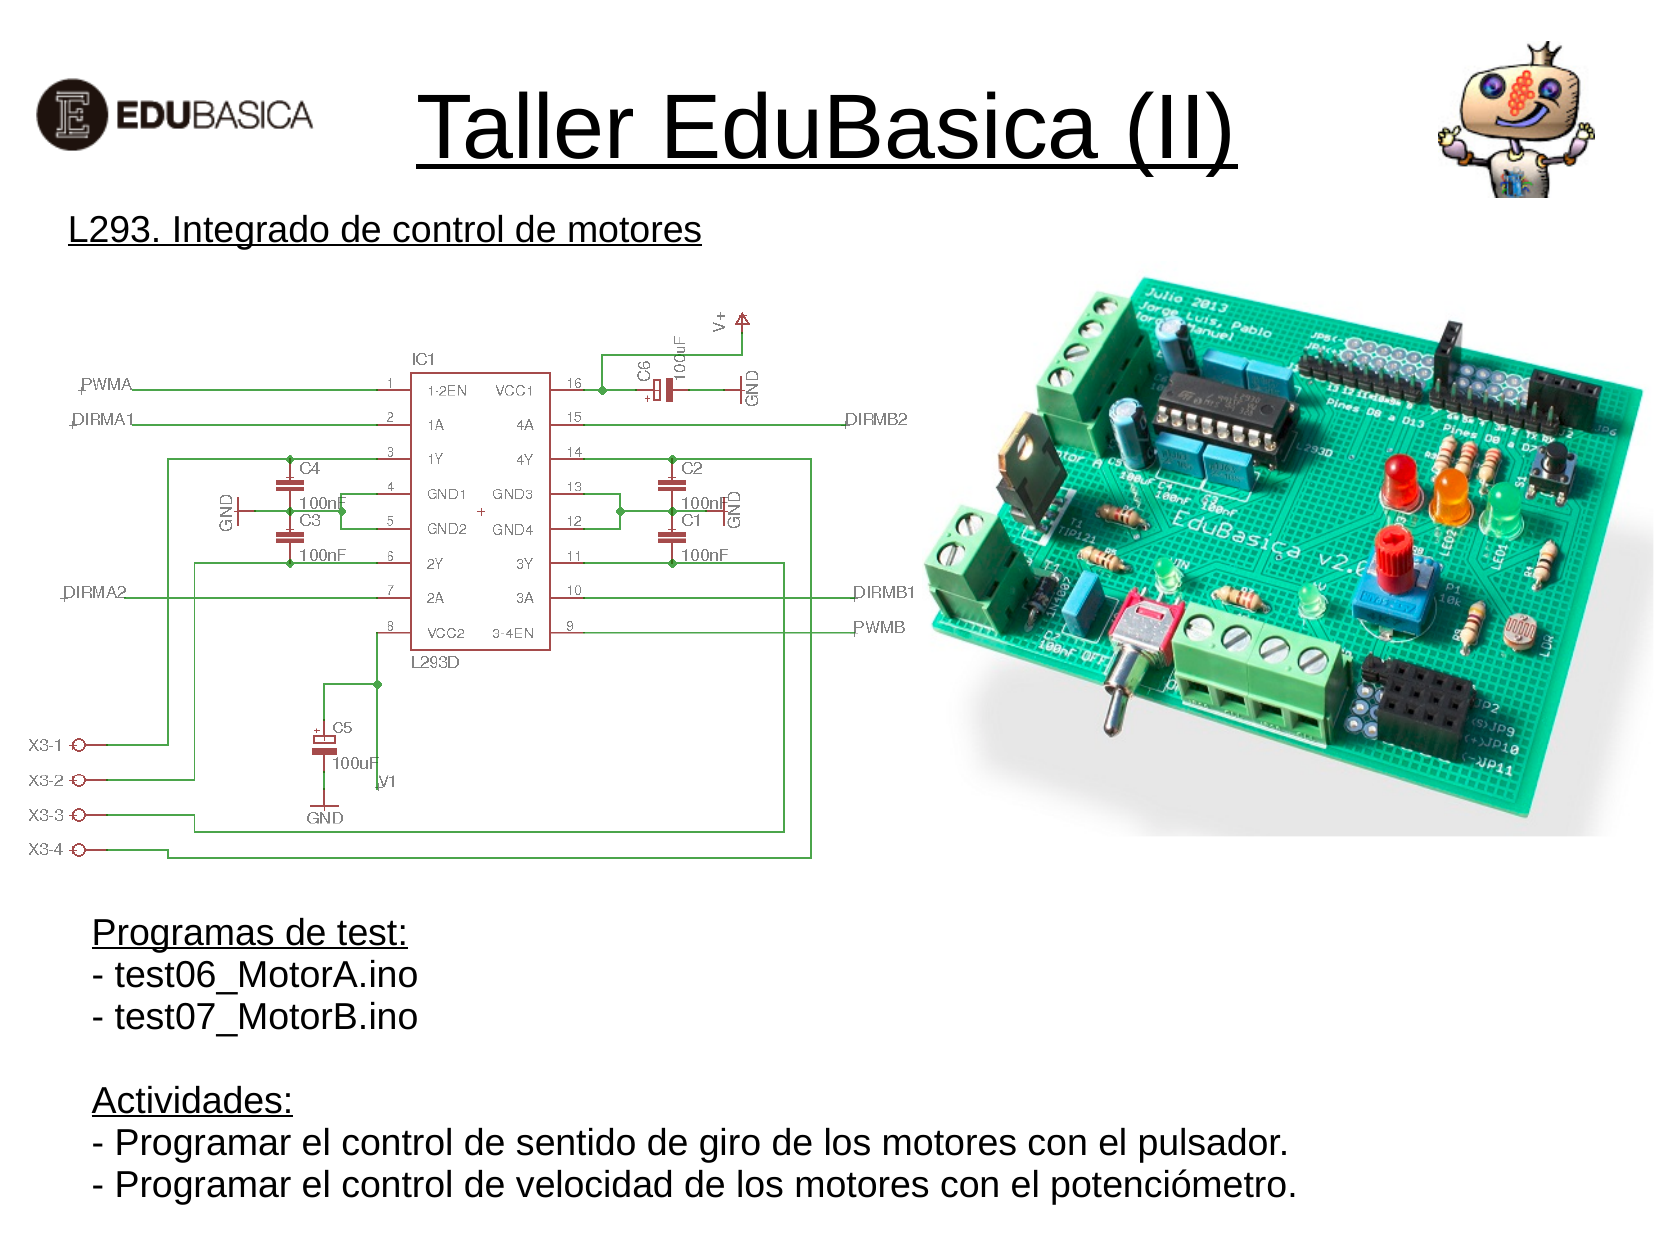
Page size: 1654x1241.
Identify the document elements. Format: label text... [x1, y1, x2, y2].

text_box L293. Integrado de control de motores [53, 200, 718, 258]
picture [0, 261, 1654, 871]
text_box Programas de test: - test06_MotorA.ino - test07_MotorB.ino Actividades: - Programar el control de sentido de giro de los motores con el pulsador. - Programar el control de velocidad de los motores con el potenciómetro. [76, 903, 1313, 1213]
picture [35, 77, 316, 154]
picture [1438, 41, 1595, 198]
title Taller EduBasica (II) [82, 23, 1571, 231]
